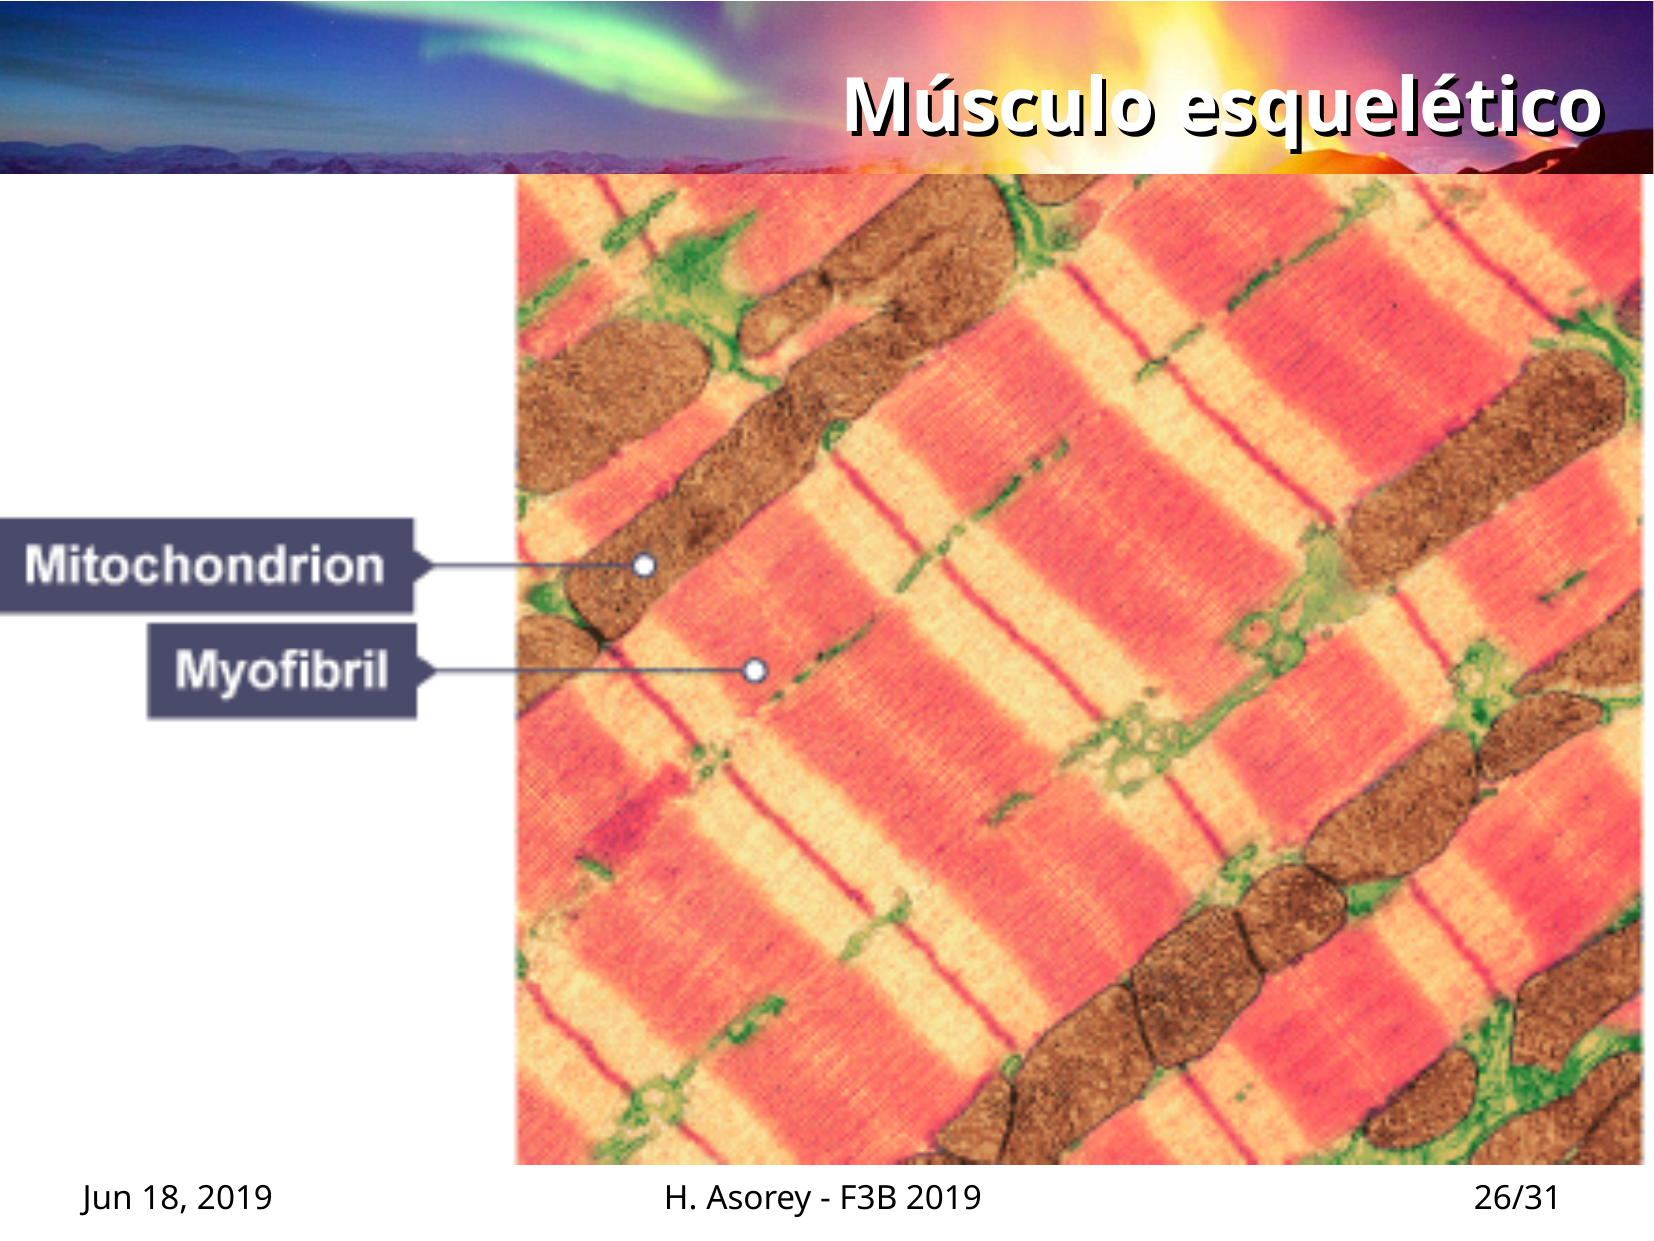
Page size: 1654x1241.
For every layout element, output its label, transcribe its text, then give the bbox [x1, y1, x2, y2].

title Músculo esquelético [45, 15, 1606, 191]
picture [0, 1, 1654, 1165]
